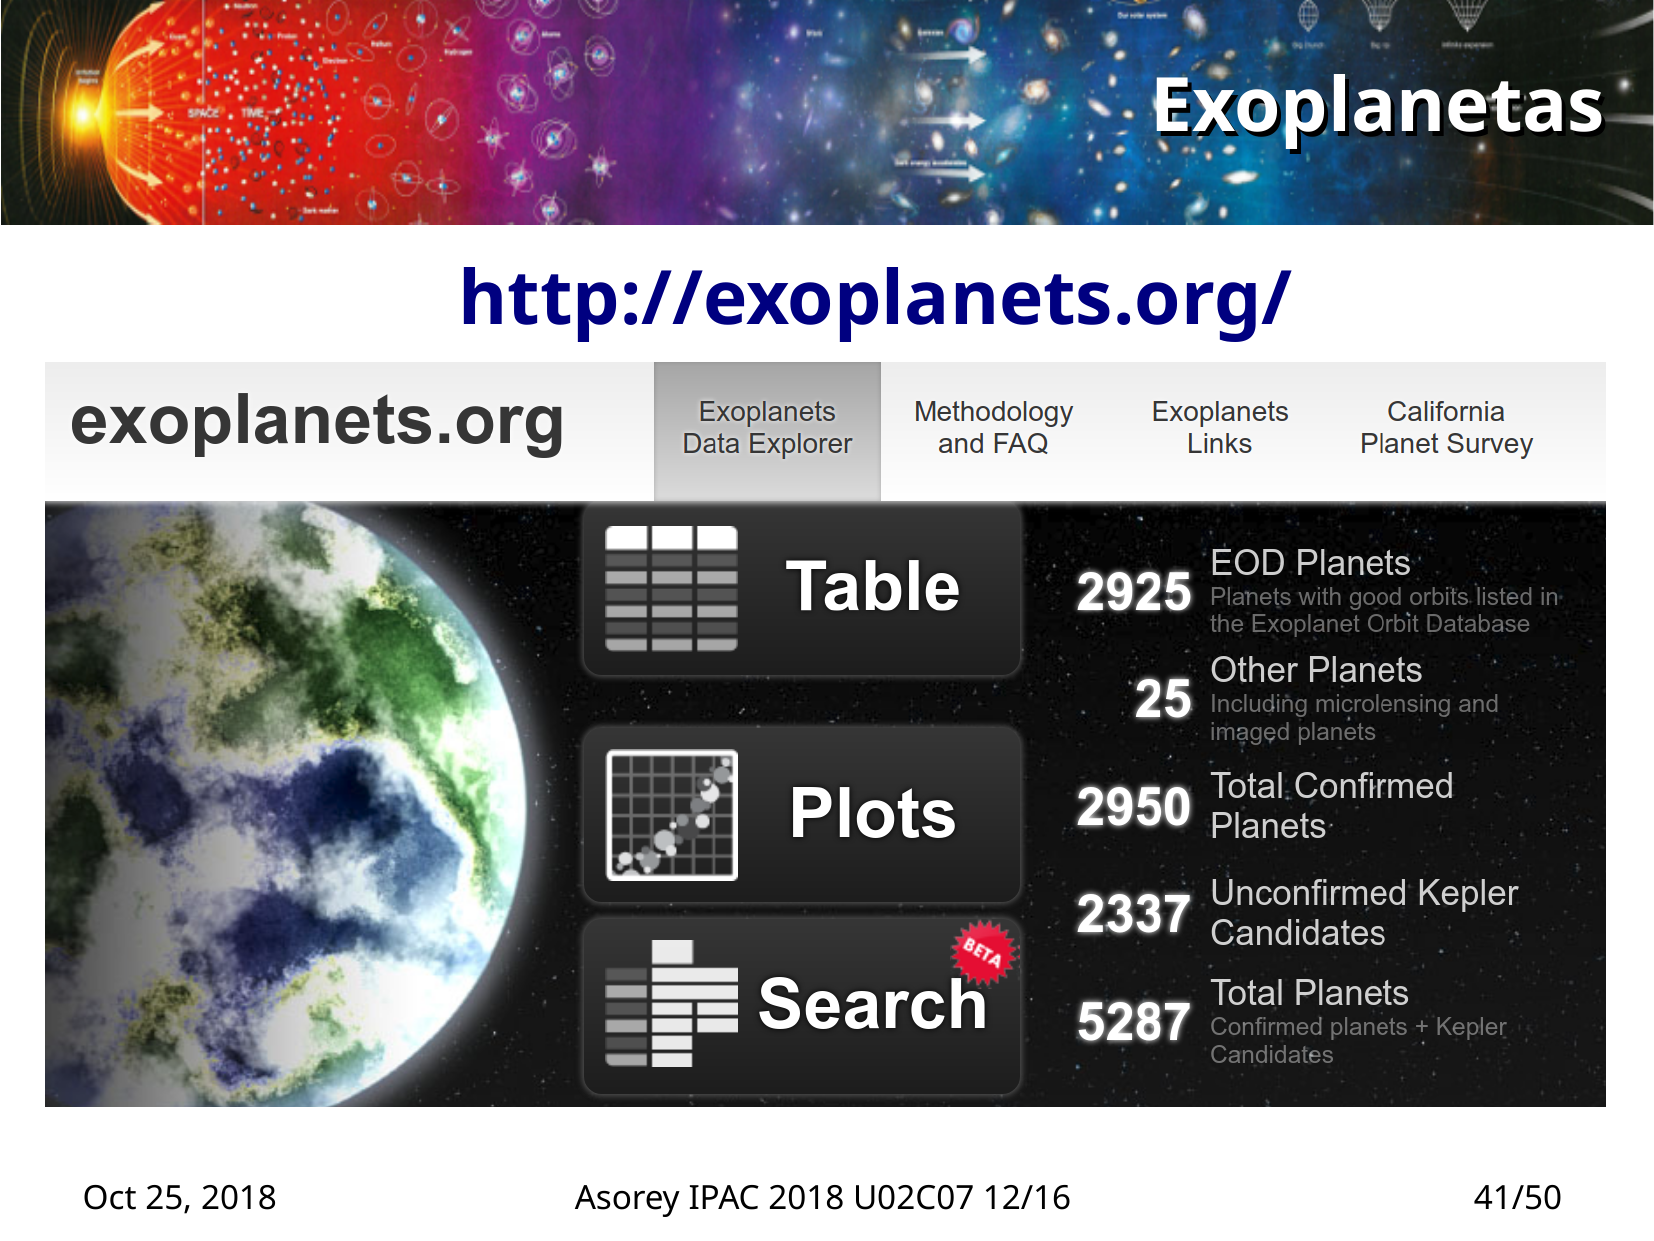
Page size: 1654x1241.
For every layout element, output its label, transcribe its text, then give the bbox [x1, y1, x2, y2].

text_box http://exoplanets.org/ [443, 237, 1221, 344]
picture [1, 0, 1654, 225]
title Exoplanetas [45, 15, 1606, 191]
picture [45, 362, 1606, 1107]
